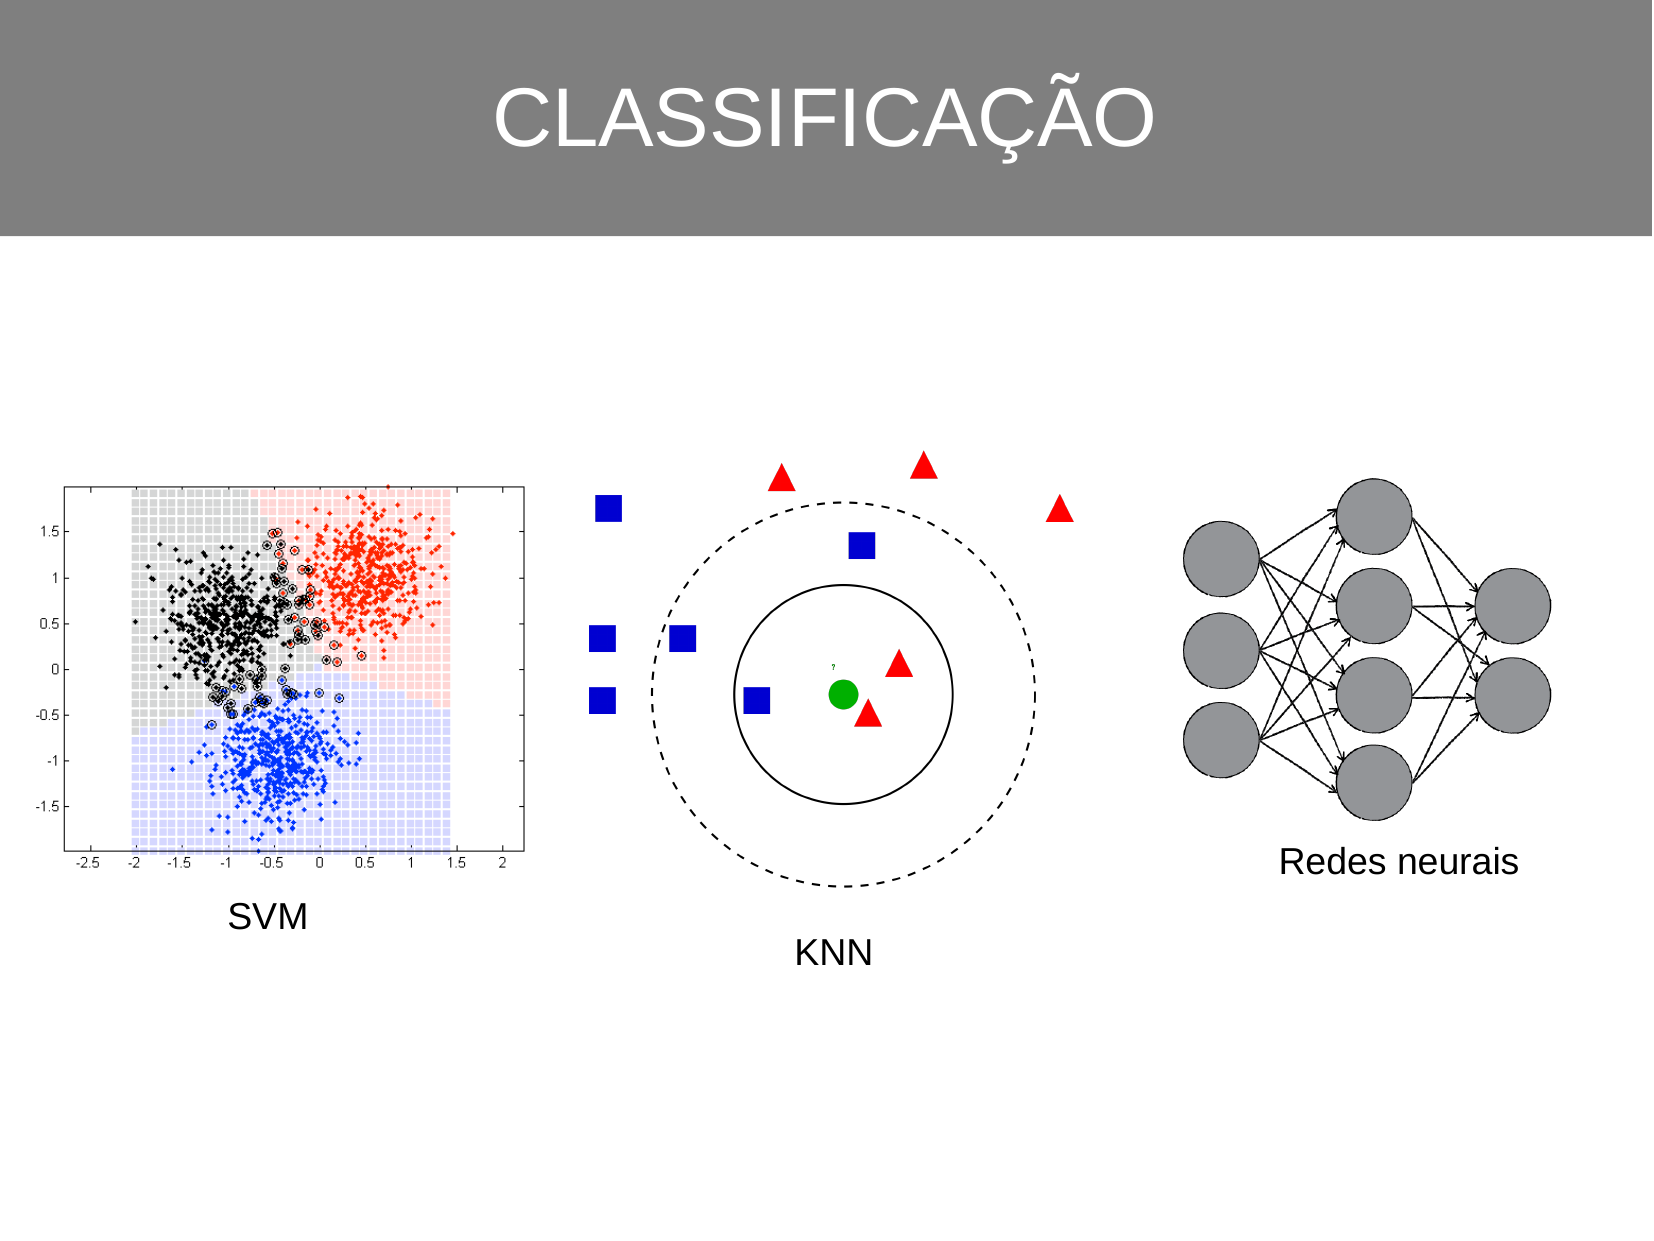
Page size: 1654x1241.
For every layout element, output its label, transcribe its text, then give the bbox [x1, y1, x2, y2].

text_box KNN [779, 923, 889, 981]
text_box Redes neurais [1263, 832, 1535, 890]
text_box CLASSIFICAÇÃO [0, 0, 1652, 237]
picture [587, 448, 1075, 890]
picture [1110, 478, 1628, 821]
text_box SVM [212, 888, 324, 945]
picture [33, 479, 532, 875]
